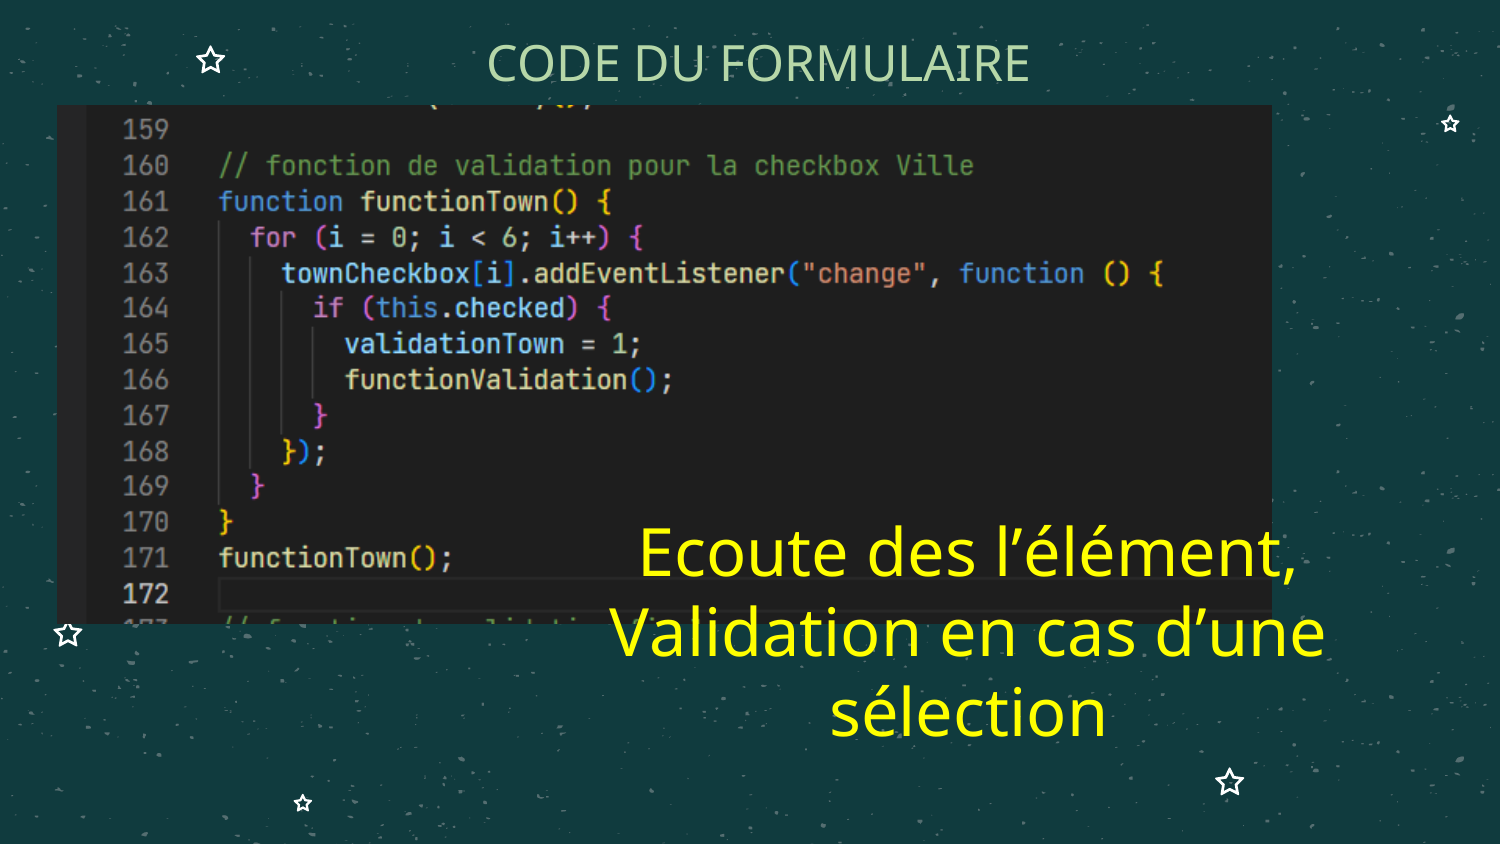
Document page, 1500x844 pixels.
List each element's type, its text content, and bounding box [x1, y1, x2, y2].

text_box Ecoute des l’élément, Validation en cas d’une sélection [609, 509, 1329, 570]
title CODE DU FORMULAIRE [294, 31, 1224, 105]
picture [57, 105, 1272, 624]
